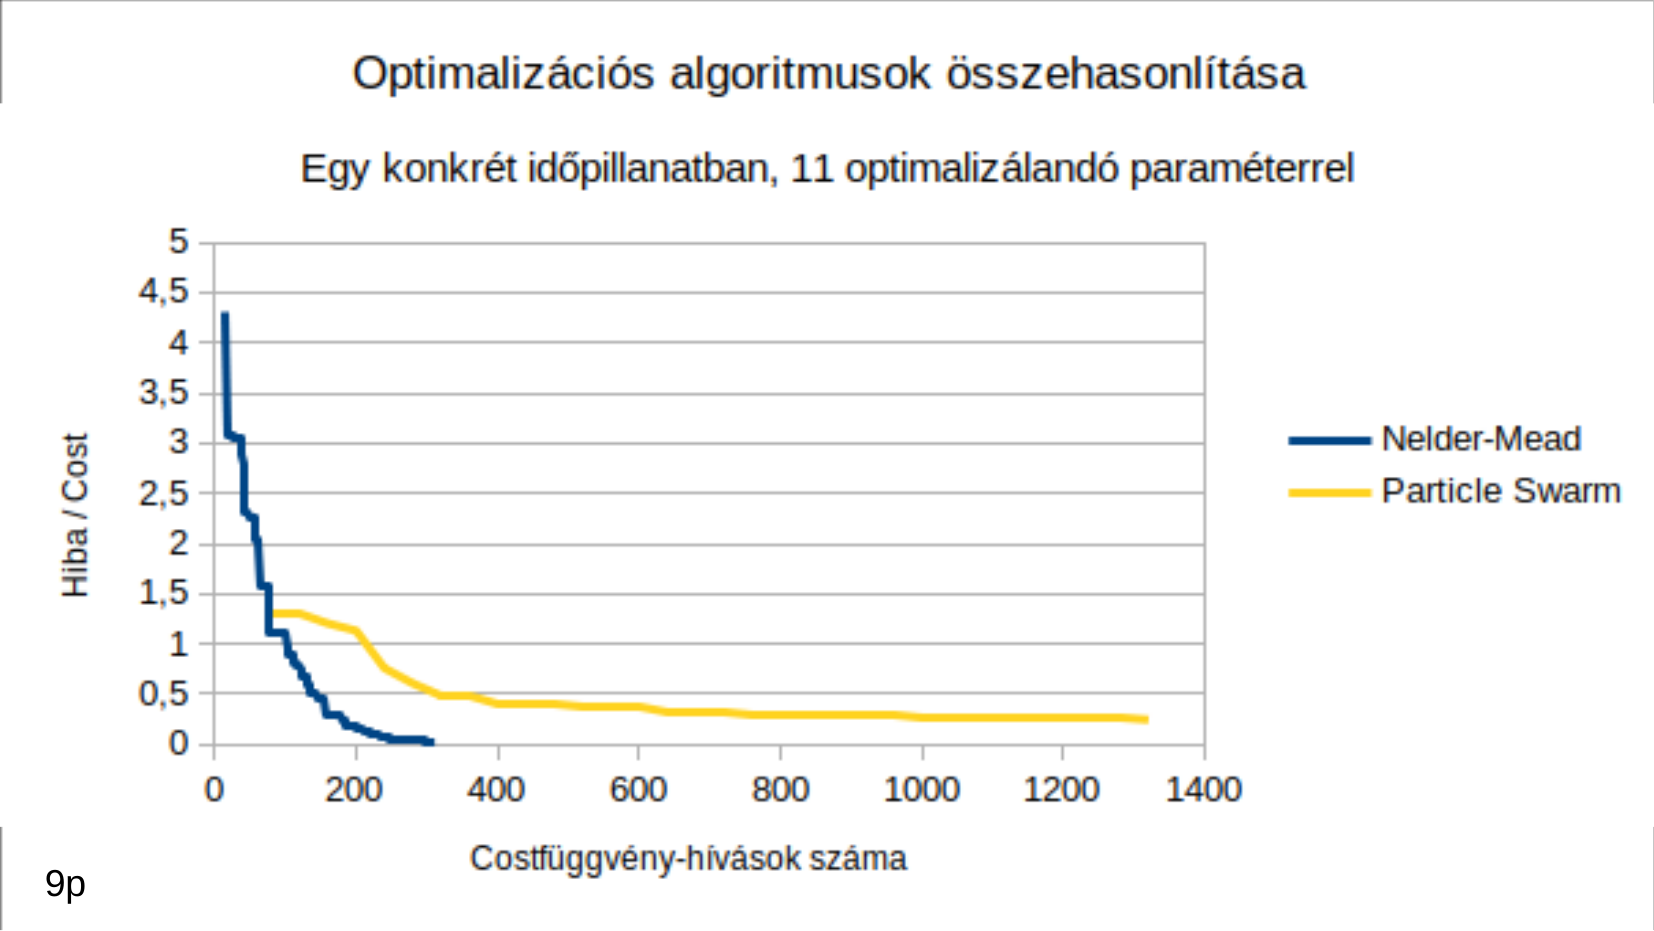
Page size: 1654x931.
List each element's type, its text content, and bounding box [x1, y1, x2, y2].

picture [0, 0, 1654, 931]
text_box 9p [30, 855, 106, 912]
